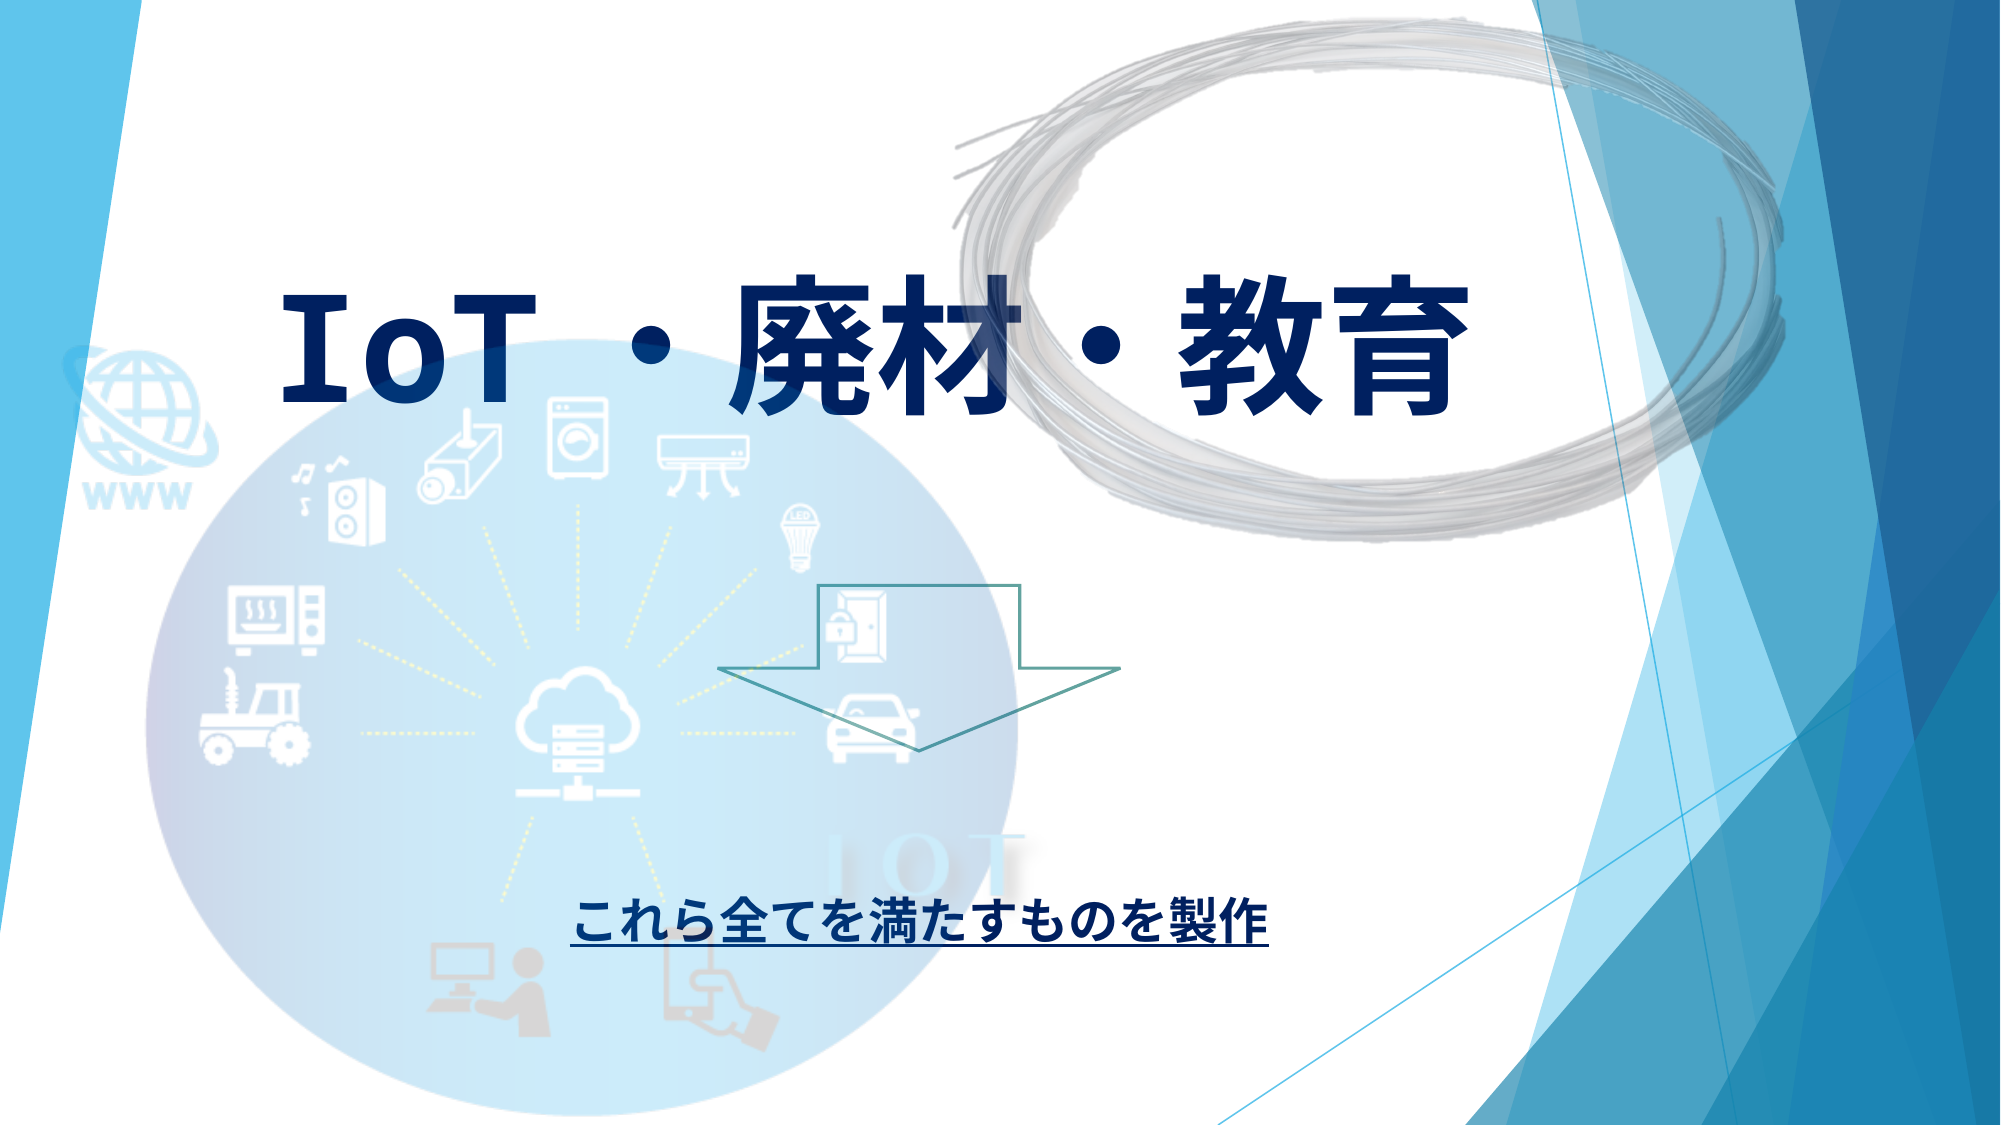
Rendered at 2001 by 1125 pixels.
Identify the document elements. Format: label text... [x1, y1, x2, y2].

subtitle これら全てを満たすものを製作 [1121, 882, 1557, 1063]
picture [42, 0, 1889, 1125]
title IoT・廃材・教育 [255, 222, 847, 331]
